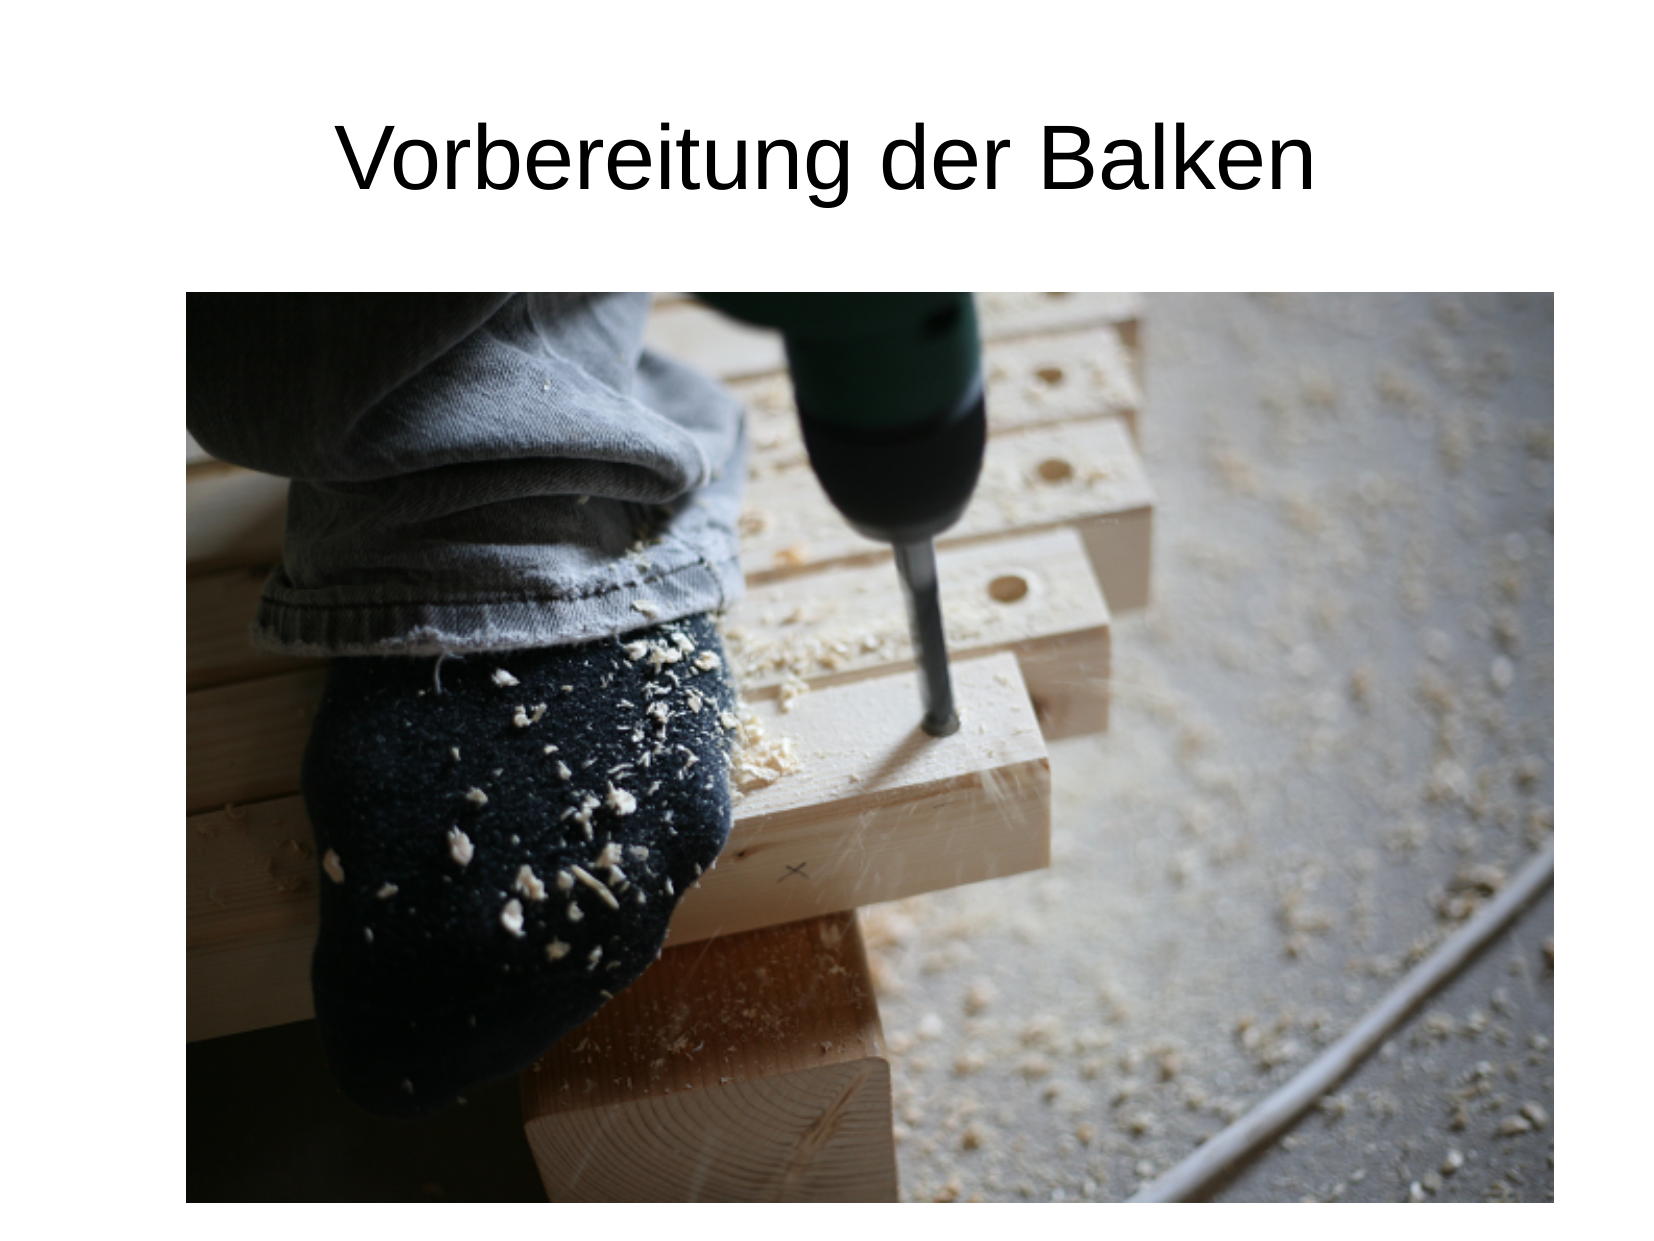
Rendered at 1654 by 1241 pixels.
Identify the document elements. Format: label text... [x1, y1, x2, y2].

title Vorbereitung der Balken [82, 49, 1571, 257]
picture [186, 292, 1554, 1203]
